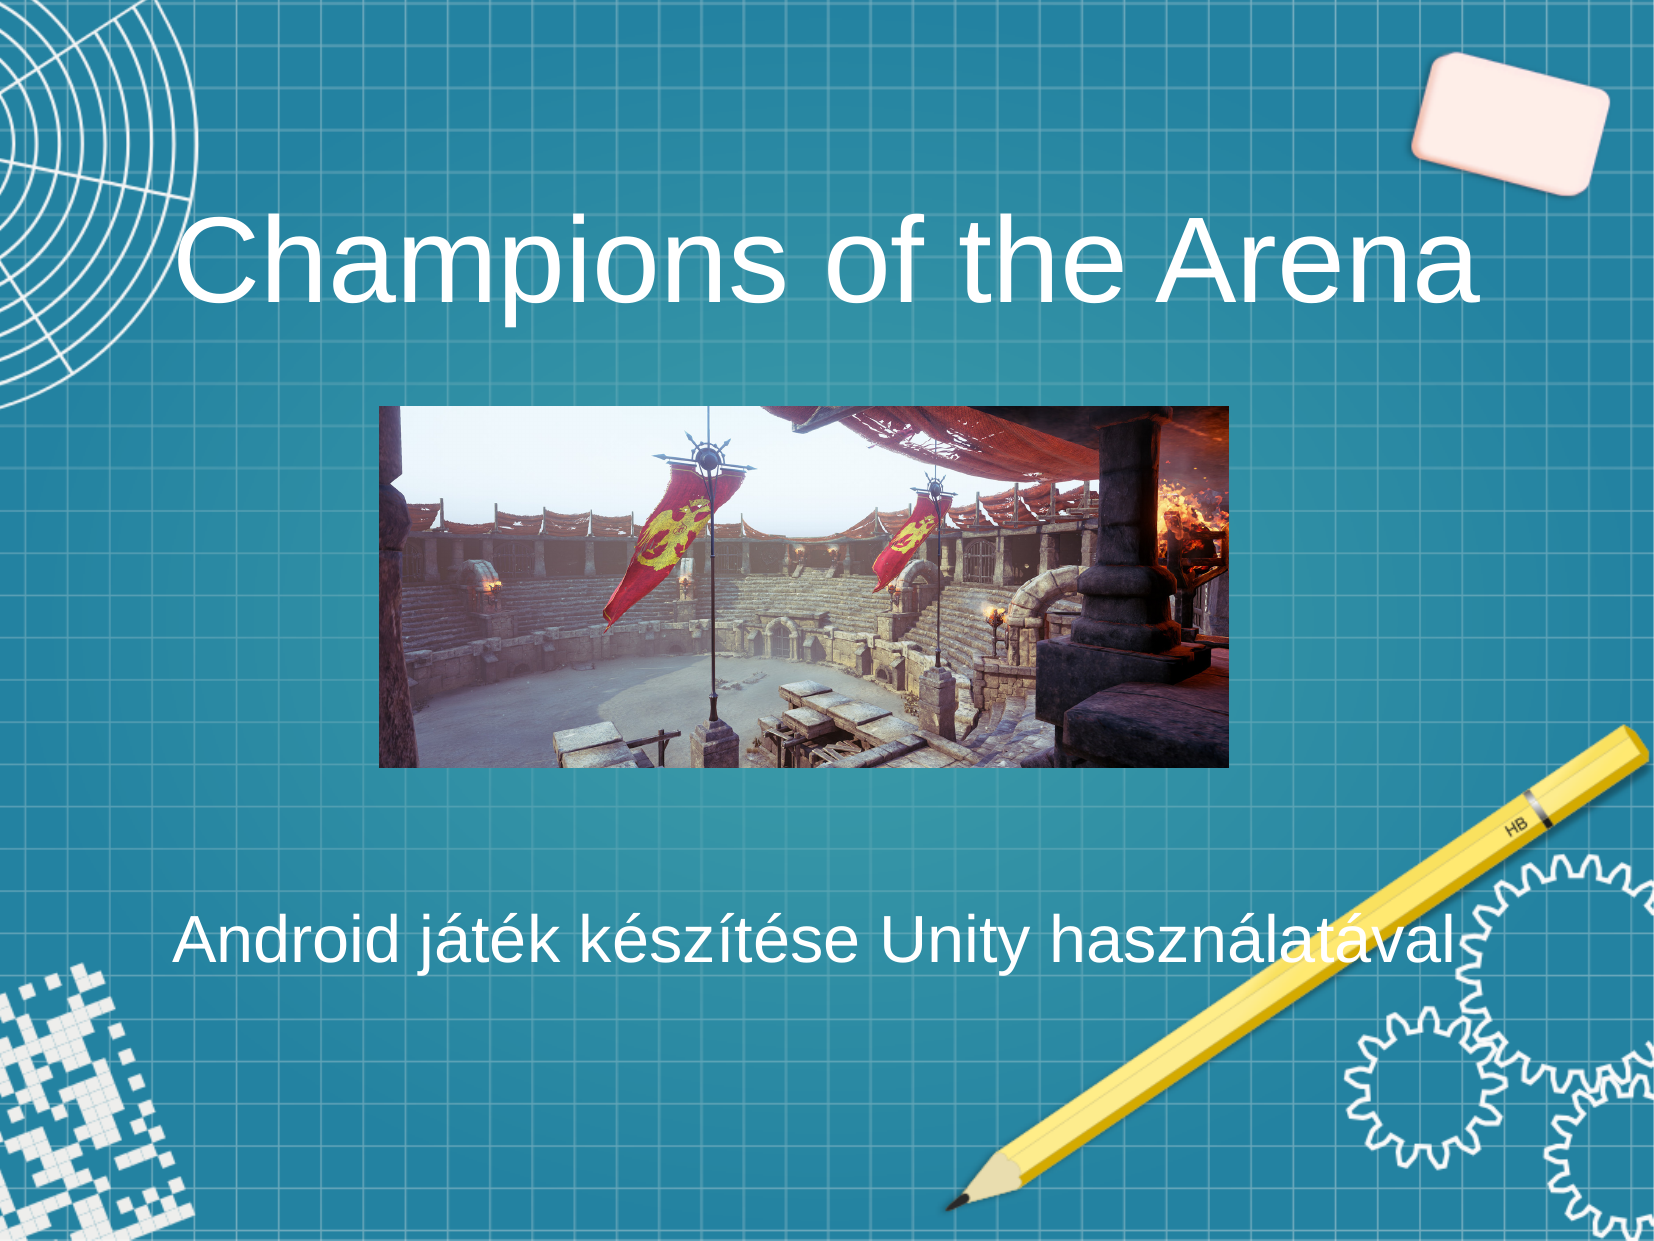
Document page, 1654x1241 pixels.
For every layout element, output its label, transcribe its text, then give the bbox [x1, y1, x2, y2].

picture [0, 0, 1654, 1241]
title Champions of the Arena [82, 118, 1571, 402]
subtitle Android játék készítése Unity használatával [70, 637, 1560, 1241]
